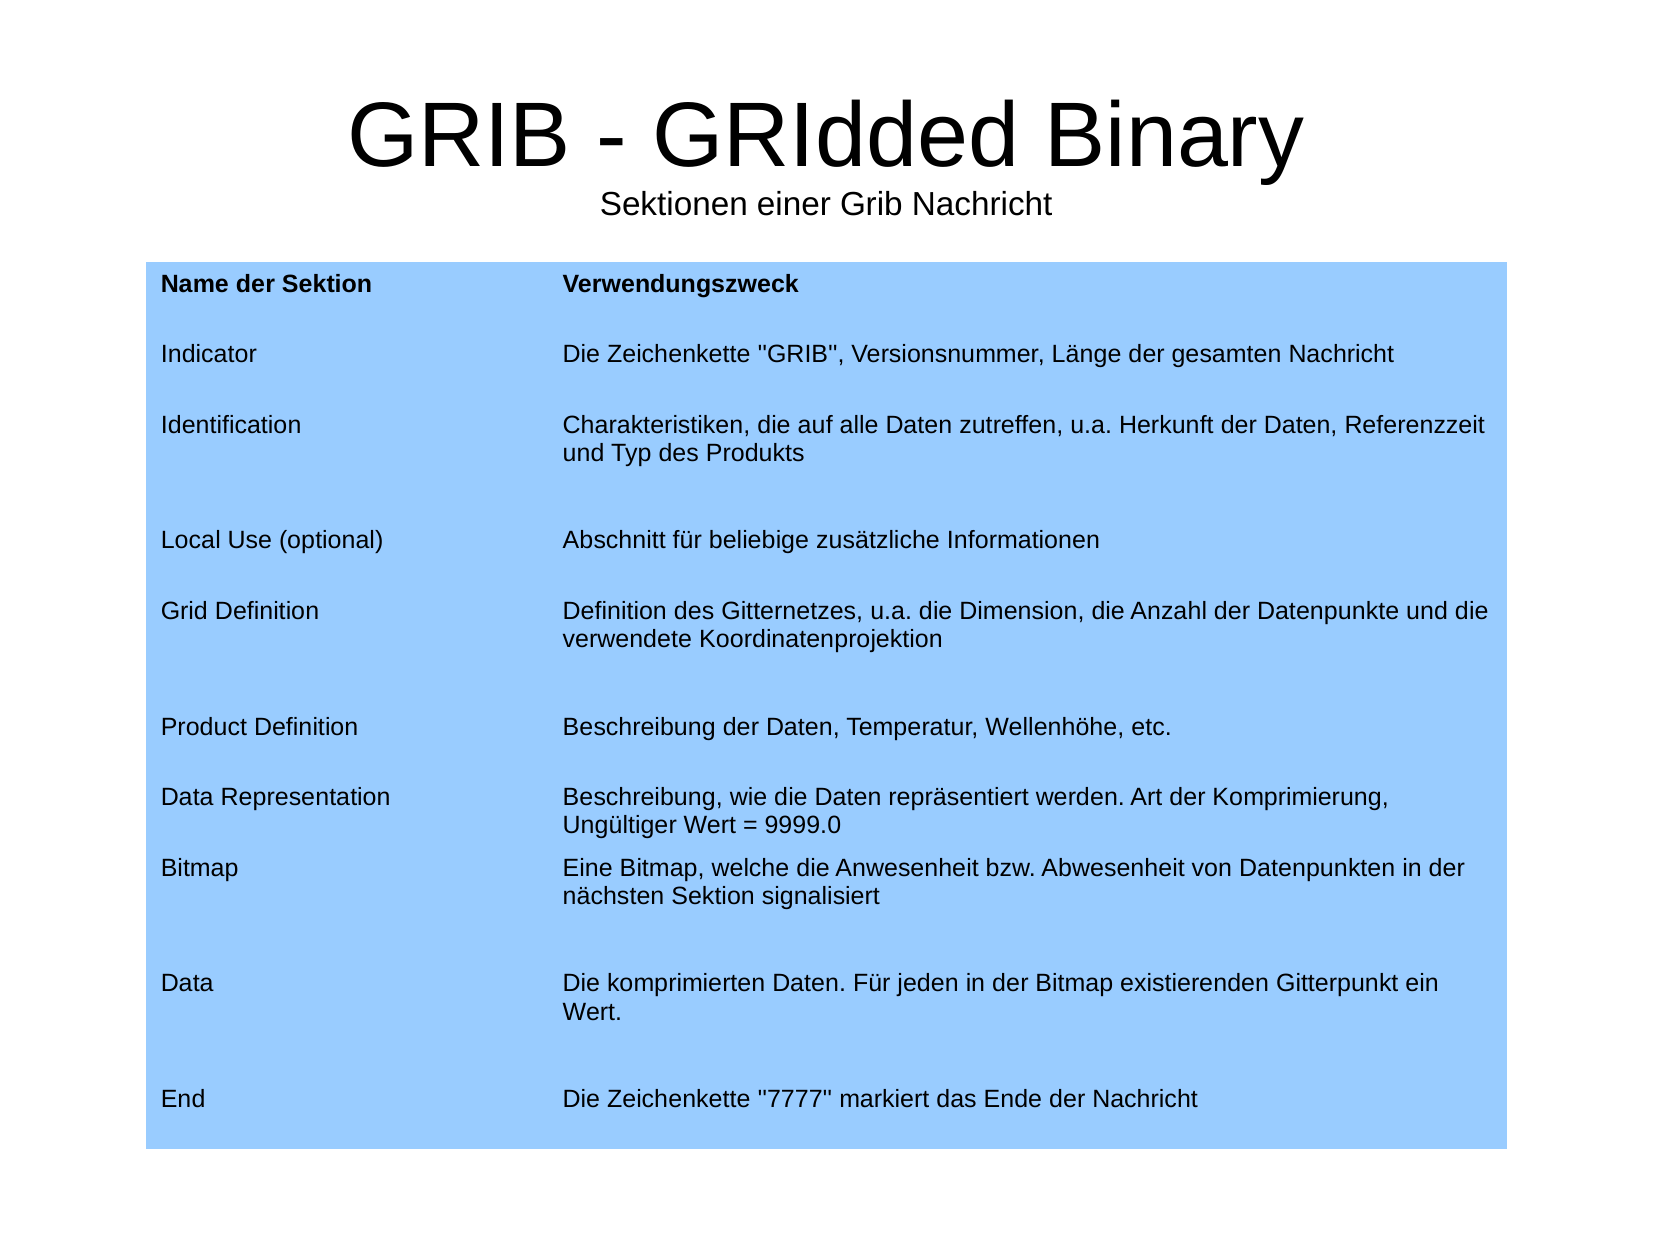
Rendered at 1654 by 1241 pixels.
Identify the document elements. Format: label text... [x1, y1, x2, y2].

table_cell Data [146, 962, 548, 1078]
table_cell Eine Bitmap, welche die Anwesenheit bzw. Abwesenheit von Datenpunkten in der nächsten Sektion signalisiert [548, 846, 1507, 962]
table_cell Product Definition [146, 705, 548, 775]
table_cell End [146, 1078, 548, 1149]
table_cell Grid Definition [146, 589, 548, 705]
table_cell Local Use (optional) [146, 519, 548, 589]
table_cell Charakteristiken, die auf alle Daten zutreffen, u.a. Herkunft der Daten, Referenzzeit und Typ des Produkts [548, 403, 1507, 519]
table_cell Indicator [146, 333, 548, 403]
table_cell Abschnitt für beliebige zusätzliche Informationen [548, 519, 1507, 589]
table_header Name der Sektion [146, 262, 548, 333]
title GRIB - GRIdded Binary Sektionen einer Grib Nachricht [82, 49, 1571, 257]
table_header Verwendungszweck [548, 262, 1507, 333]
table_cell Die Zeichenkette ''7777'' markiert das Ende der Nachricht [548, 1078, 1507, 1149]
table_cell Data Representation [146, 775, 548, 846]
table_cell Die Zeichenkette ''GRIB'', Versionsnummer, Länge der gesamten Nachricht [548, 333, 1507, 403]
table_cell Definition des Gitternetzes, u.a. die Dimension, die Anzahl der Datenpunkte und die verwendete Koordinatenprojektion [548, 589, 1507, 705]
table_cell Beschreibung, wie die Daten repräsentiert werden. Art der Komprimierung, Ungültiger Wert = 9999.0 [548, 775, 1507, 846]
table_cell Beschreibung der Daten, Temperatur, Wellenhöhe, etc. [548, 705, 1507, 775]
table_cell Identification [146, 403, 548, 519]
table_cell Bitmap [146, 846, 548, 962]
table_cell Die komprimierten Daten. Für jeden in der Bitmap existierenden Gitterpunkt ein Wert. [548, 962, 1507, 1078]
